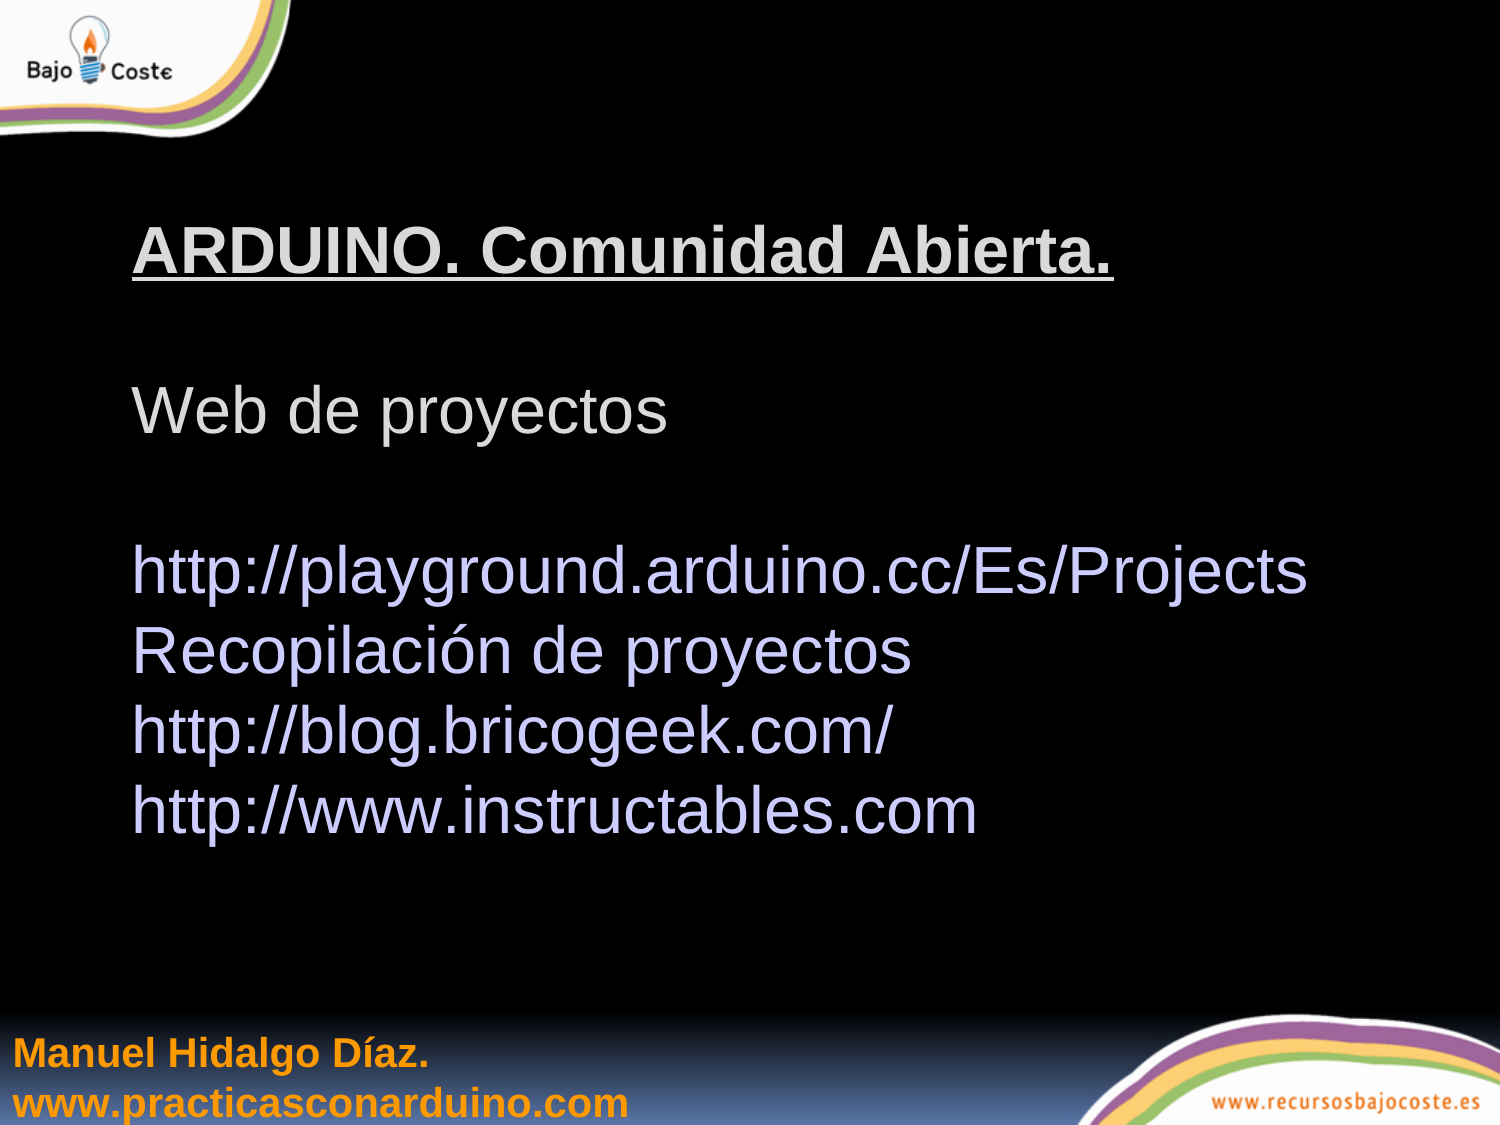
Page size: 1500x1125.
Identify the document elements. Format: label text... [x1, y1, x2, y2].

picture [0, 0, 1500, 1125]
text_box Manuel Hidalgo Díaz. www.practicasconarduino.com [0, 1017, 683, 1125]
text_box ARDUINO. Comunidad Abierta. Web de proyectos http://playground.arduino.cc/Es/ProjectsRecopilación de proyectos http://blog.bricogeek.com/ http://www.instructables.com [117, 199, 1416, 961]
